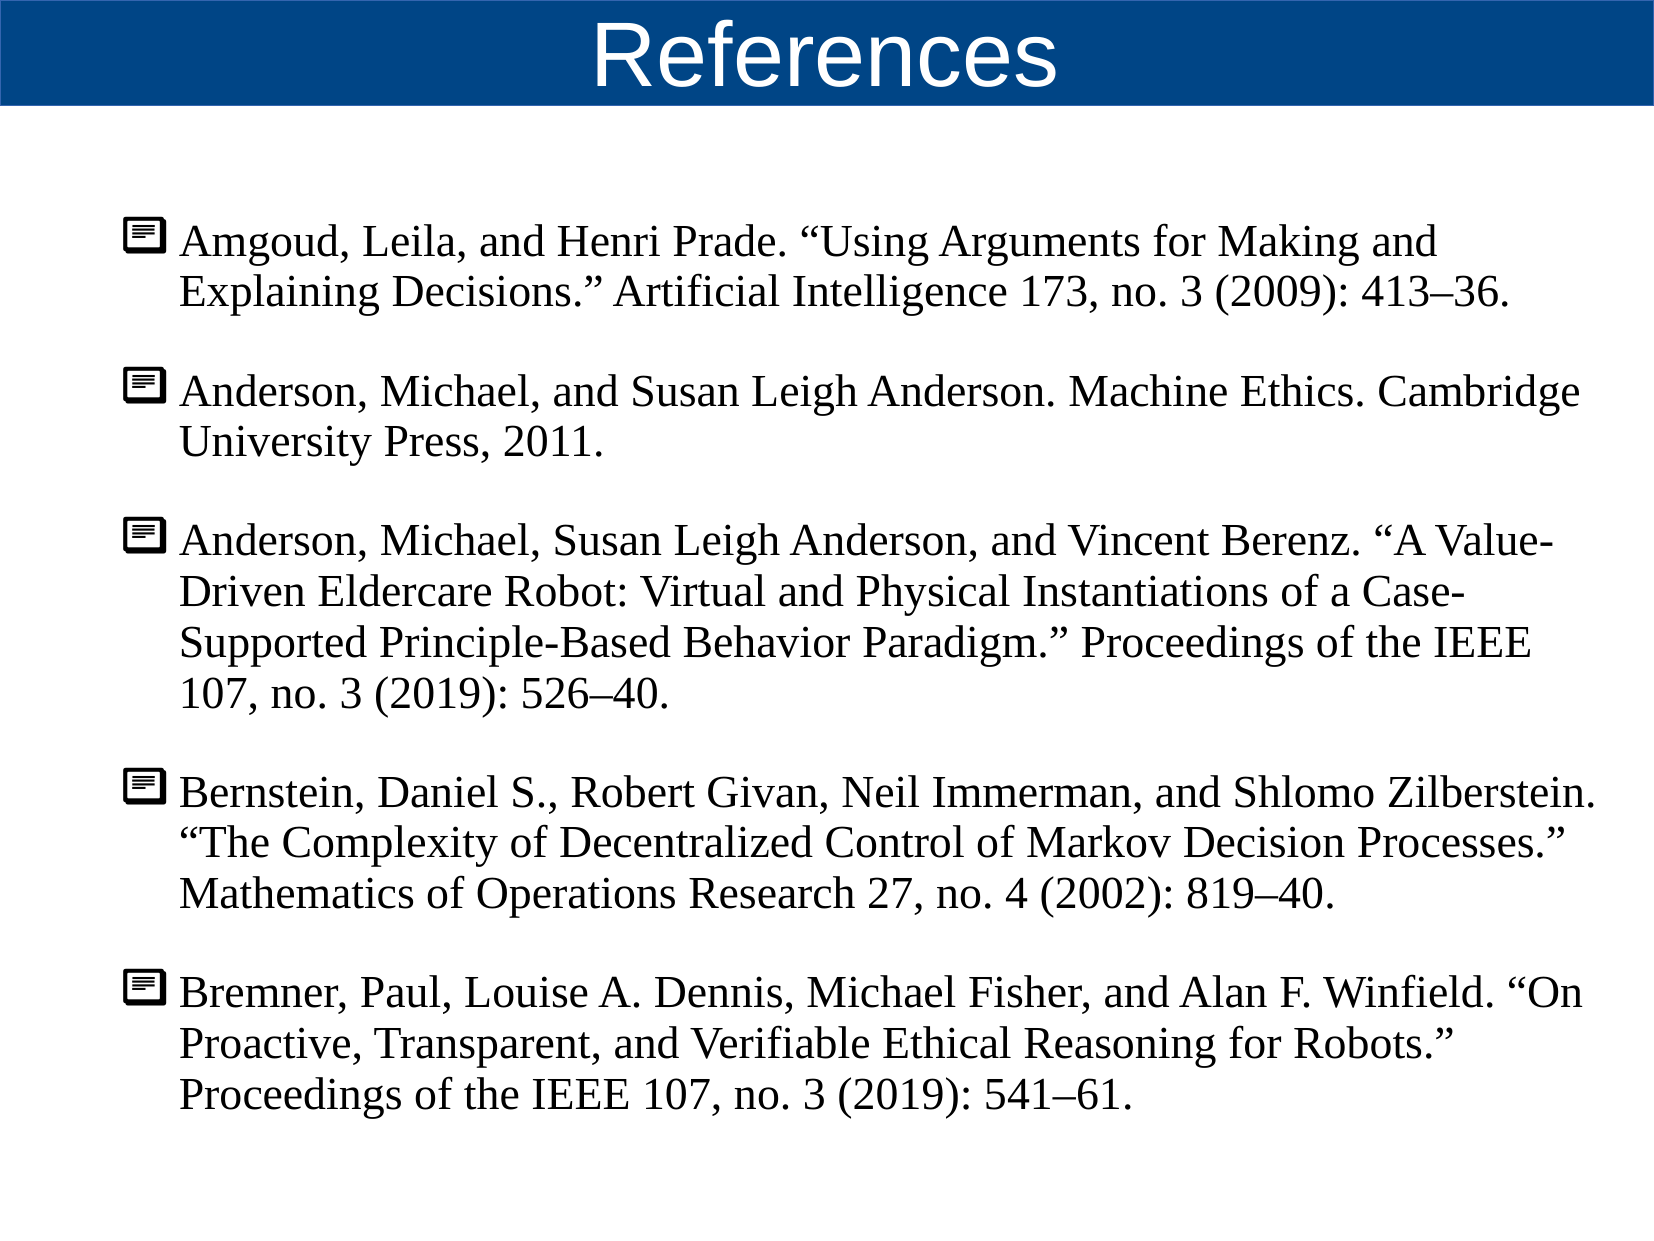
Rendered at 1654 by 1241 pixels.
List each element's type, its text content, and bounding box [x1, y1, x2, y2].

text_box Amgoud, Leila, and Henri Prade. “Using Arguments for Making and Explaining Decisions.” Artificial Intelligence 173, no. 3 (2009): 413–36. Anderson, Michael, and Susan Leigh Anderson. Machine Ethics. Cambridge University Press, 2011. Anderson, Michael, Susan Leigh Anderson, and Vincent Berenz. “A Value-Driven Eldercare Robot: Virtual and Physical Instantiations of a Case-Supported Principle-Based Behavior Paradigm.” Proceedings of the IEEE 107, no. 3 (2019): 526–40. Bernstein, Daniel S., Robert Givan, Neil Immerman, and Shlomo Zilberstein. “The Complexity of Decentralized Control of Markov Decision Processes.” Mathematics of Operations Research 27, no. 4 (2002): 819–40. Bremner, Paul, Louise A. Dennis, Michael Fisher, and Alan F. Winfield. “On Proactive, Transparent, and Verifiable Ethical Reasoning for Robots.” Proceedings of the IEEE 107, no. 3 (2019): 541–61. [101, 207, 1613, 1201]
title References [0, 3, 1651, 107]
